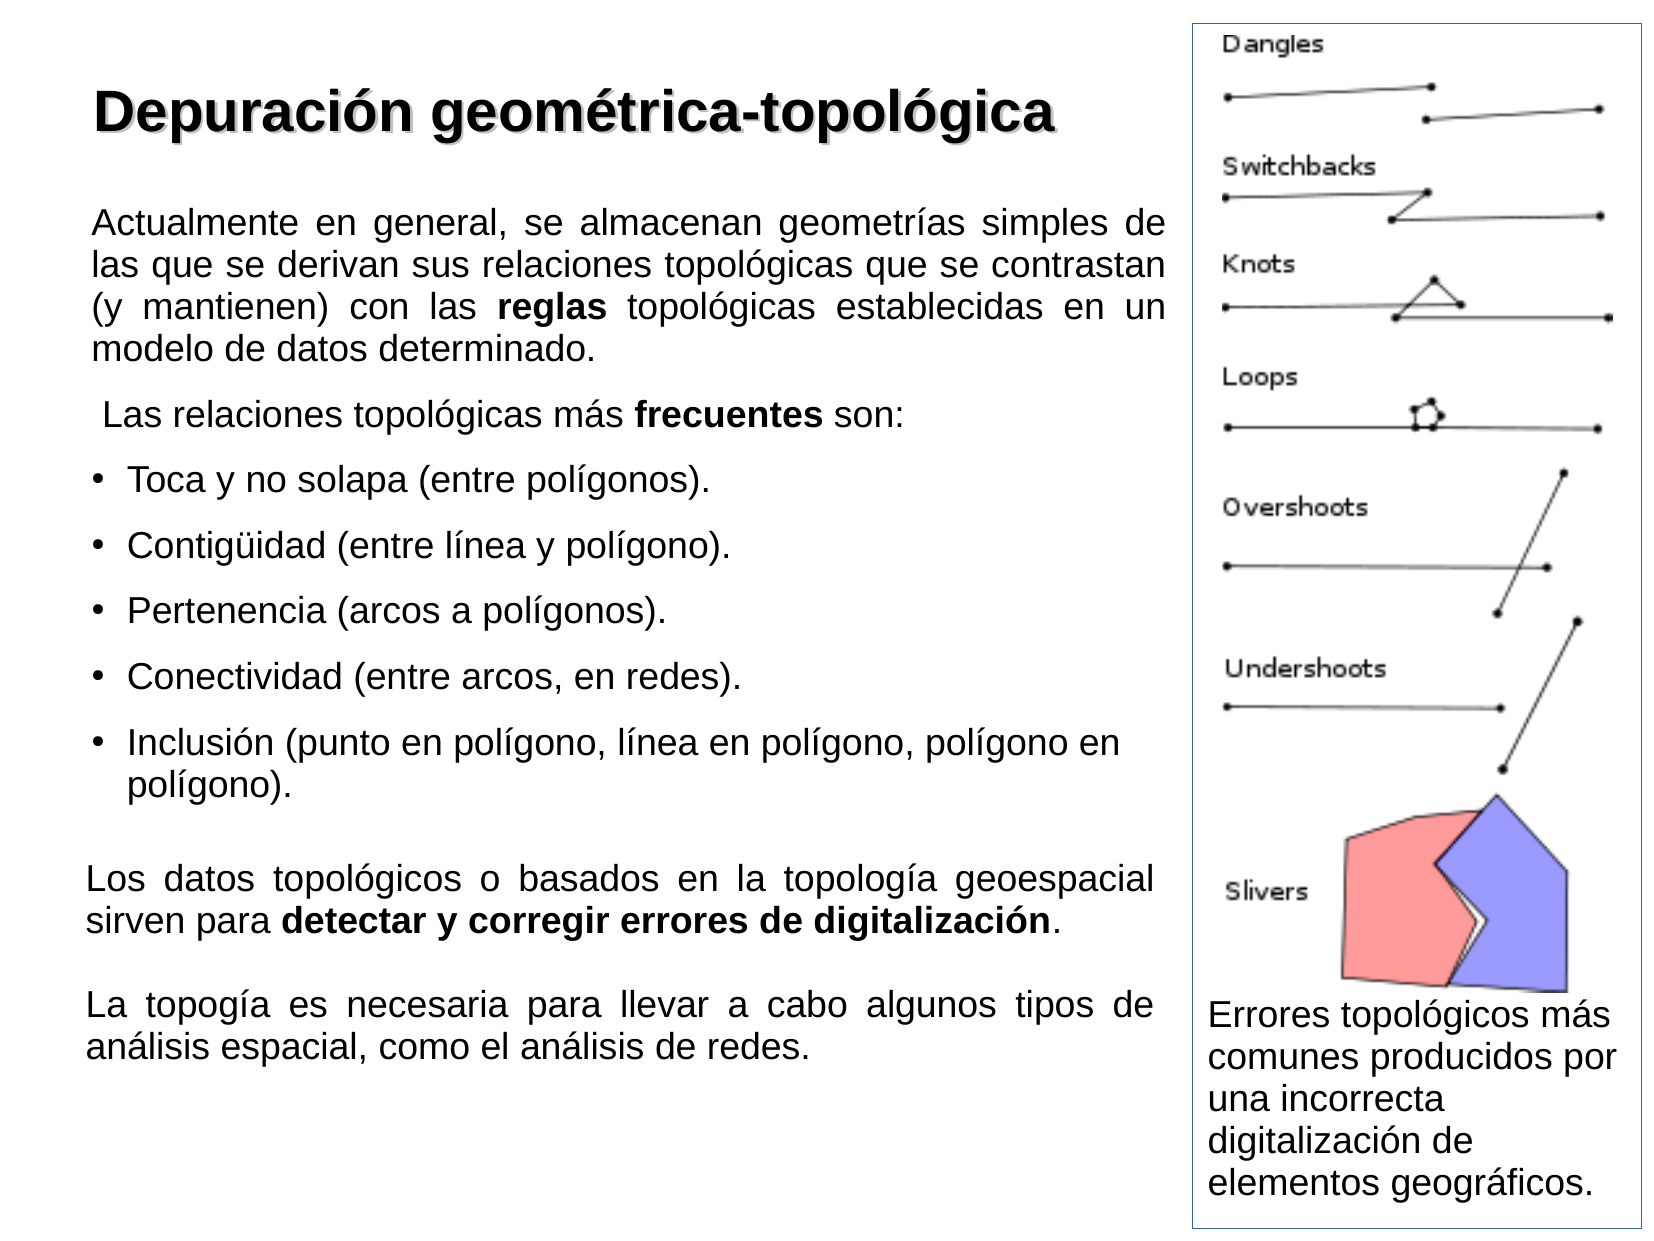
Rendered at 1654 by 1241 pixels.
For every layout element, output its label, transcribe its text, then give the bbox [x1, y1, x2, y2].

text_box Errores topológicos más comunes producidos por una incorrecta digitalización de elementos geográficos. [1193, 985, 1641, 1211]
text_box Depuración geométrica-topológica [79, 70, 1071, 151]
picture [1222, 35, 1613, 985]
text_box Actualmente en general, se almacenan geometrías simples de las que se derivan sus relaciones topológicas que se contrastan (y mantienen) con las reglas topológicas establecidas en un modelo de datos determinado. Las relaciones topológicas más frecuentes son: Toca y no solapa (entre polígonos). Contigüidad (entre línea y polígono). Pertenencia (arcos a polígonos). Conectividad (entre arcos, en redes). Inclusión (punto en polígono, línea en polígono, polígono en polígono). [76, 194, 1182, 879]
text_box Los datos topológicos o basados en la topología geoespacial sirven para detectar y corregir errores de digitalización. La topogía es necesaria para llevar a cabo algunos tipos de análisis espacial, como el análisis de redes. [70, 850, 1170, 1075]
